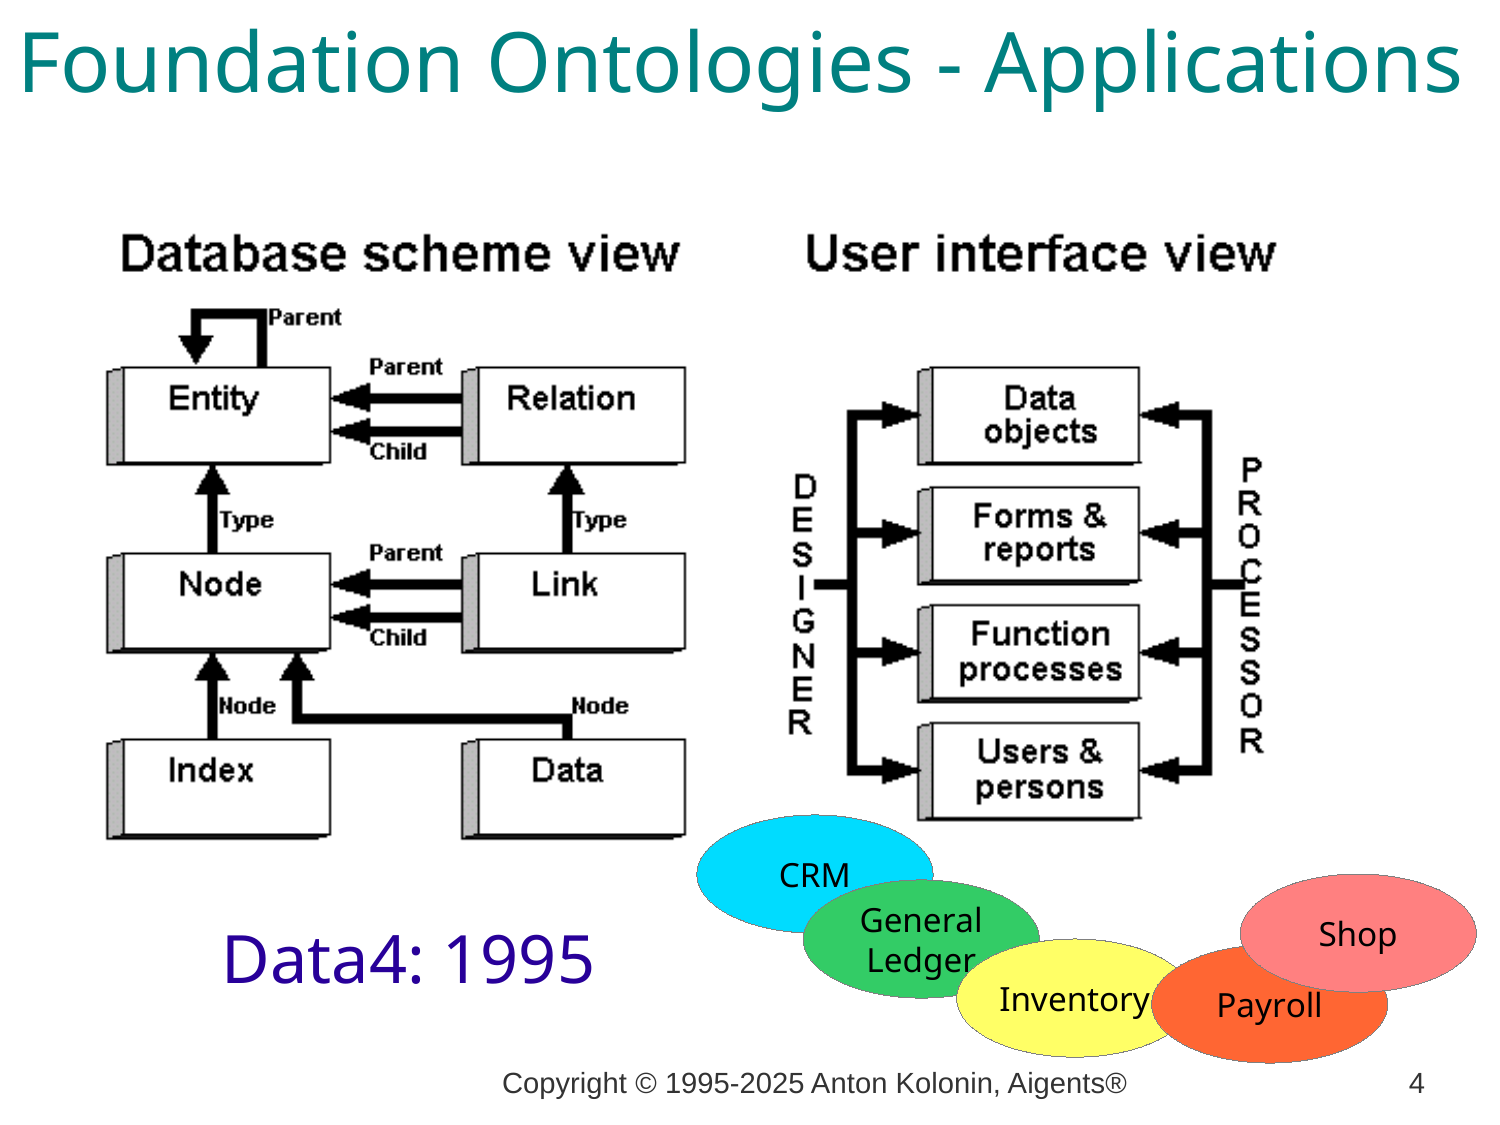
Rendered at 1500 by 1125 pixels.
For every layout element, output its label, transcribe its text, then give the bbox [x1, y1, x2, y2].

text_box Payroll [1151, 946, 1388, 1064]
picture [82, 212, 1289, 863]
text_box General Ledger [803, 879, 1040, 999]
text_box CRM [696, 814, 934, 933]
text_box Foundation Ontologies - Applications [0, 0, 1500, 119]
text_box Shop [1240, 874, 1477, 993]
text_box Inventory [956, 938, 1176, 1058]
text_box Data4: 1995 [206, 909, 601, 1005]
